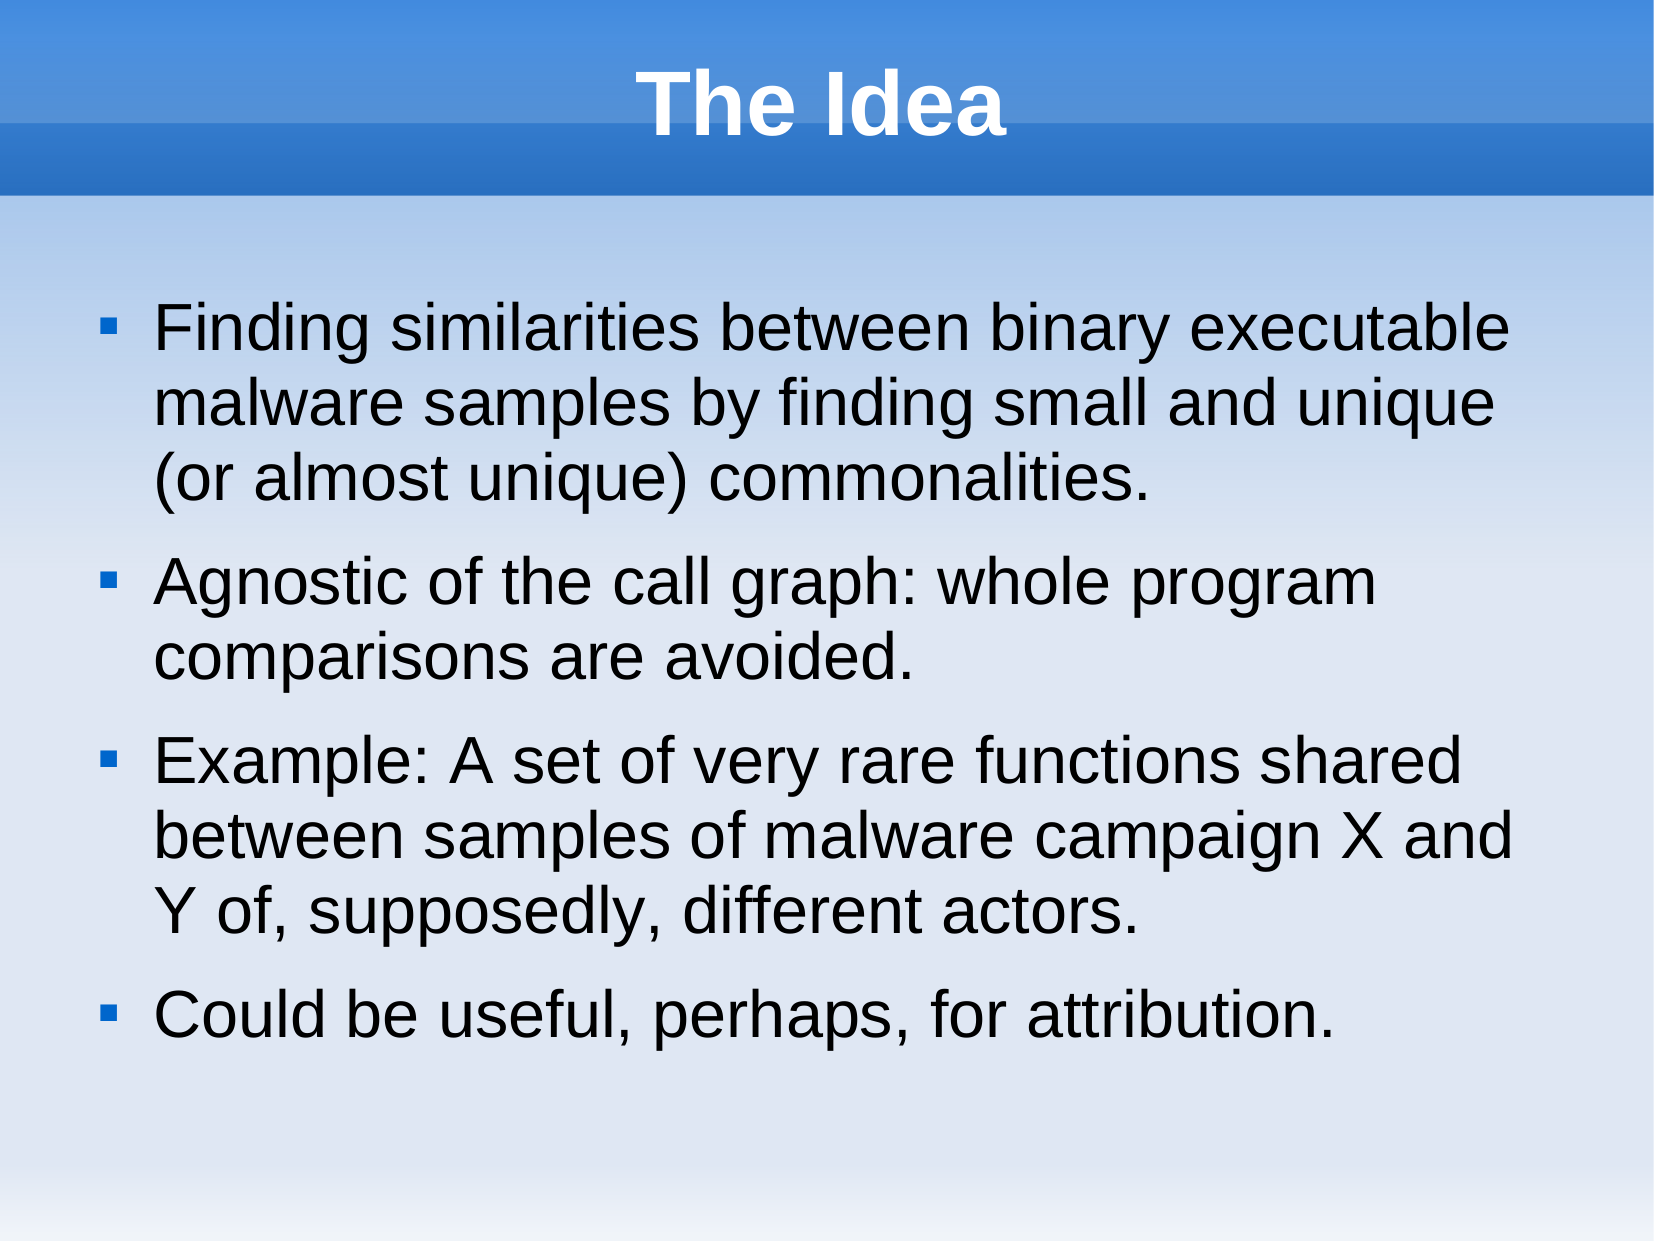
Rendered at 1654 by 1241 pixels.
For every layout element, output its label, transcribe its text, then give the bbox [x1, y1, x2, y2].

title The Idea [76, 0, 1565, 208]
list Finding similarities between binary executable malware samples by finding small and unique (or almost unique) commonalities. Agnostic of the call graph: whole program comparisons are avoided. Example: A set of very rare functions shared between samples of malware campaign X and Y of, supposedly, different actors. Could be useful, perhaps, for attribution. [82, 290, 1571, 1109]
picture [0, 0, 1654, 1241]
